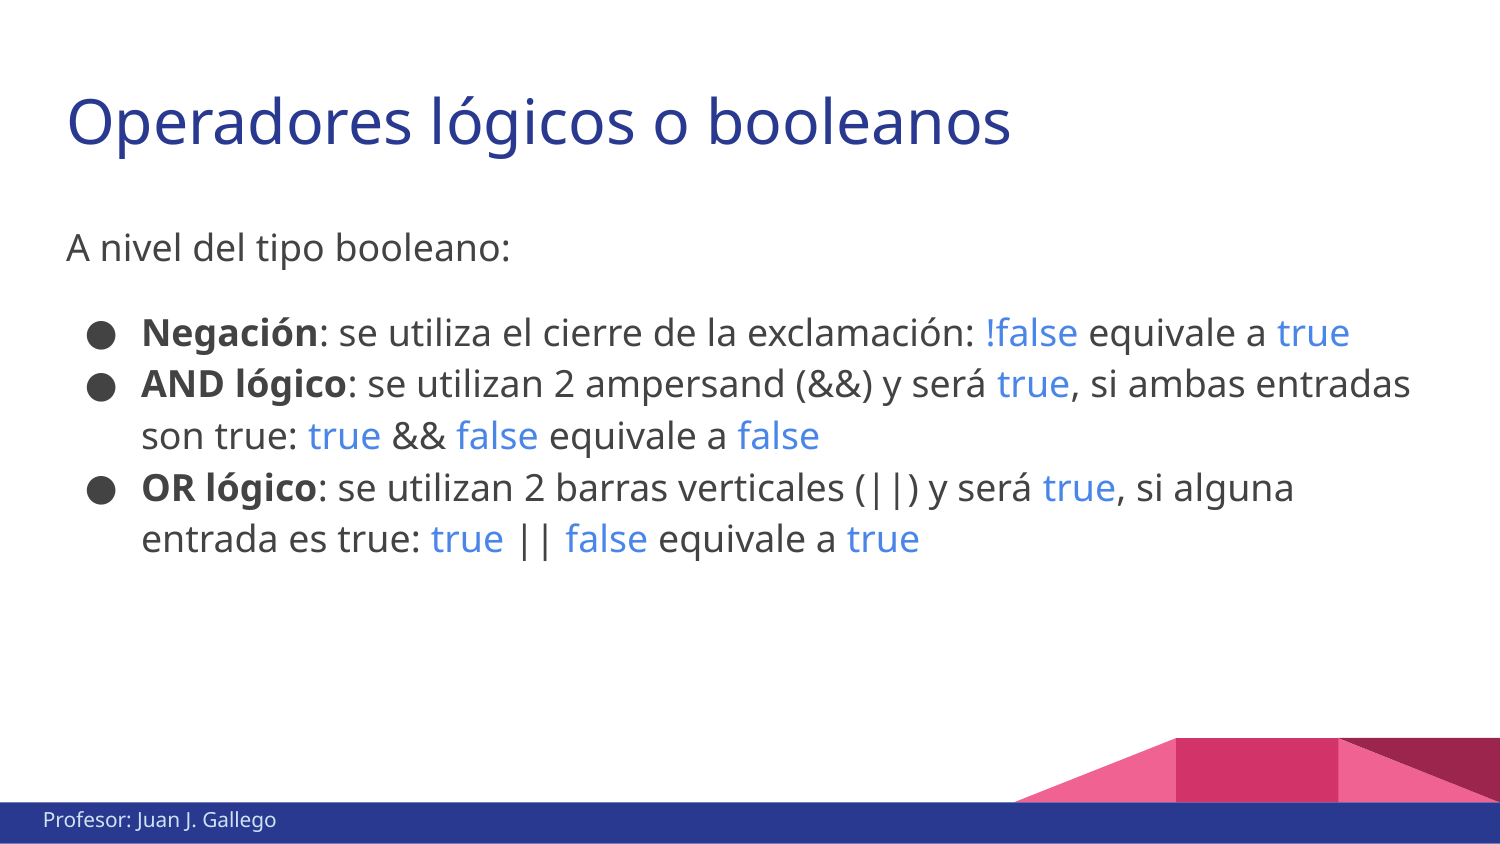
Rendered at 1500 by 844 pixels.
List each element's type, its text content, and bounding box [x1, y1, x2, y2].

list A nivel del tipo booleano: Negación: se utiliza el cierre de la exclamación: !false equivale a true AND lógico: se utilizan 2 ampersand (&&) y será true, si ambas entradas son true: true && false equivale a false OR lógico: se utilizan 2 barras verticales (||) y será true, si alguna entrada es true: true || false equivale a true [51, 201, 1449, 750]
title Operadores lógicos o booleanos [51, 67, 1449, 167]
